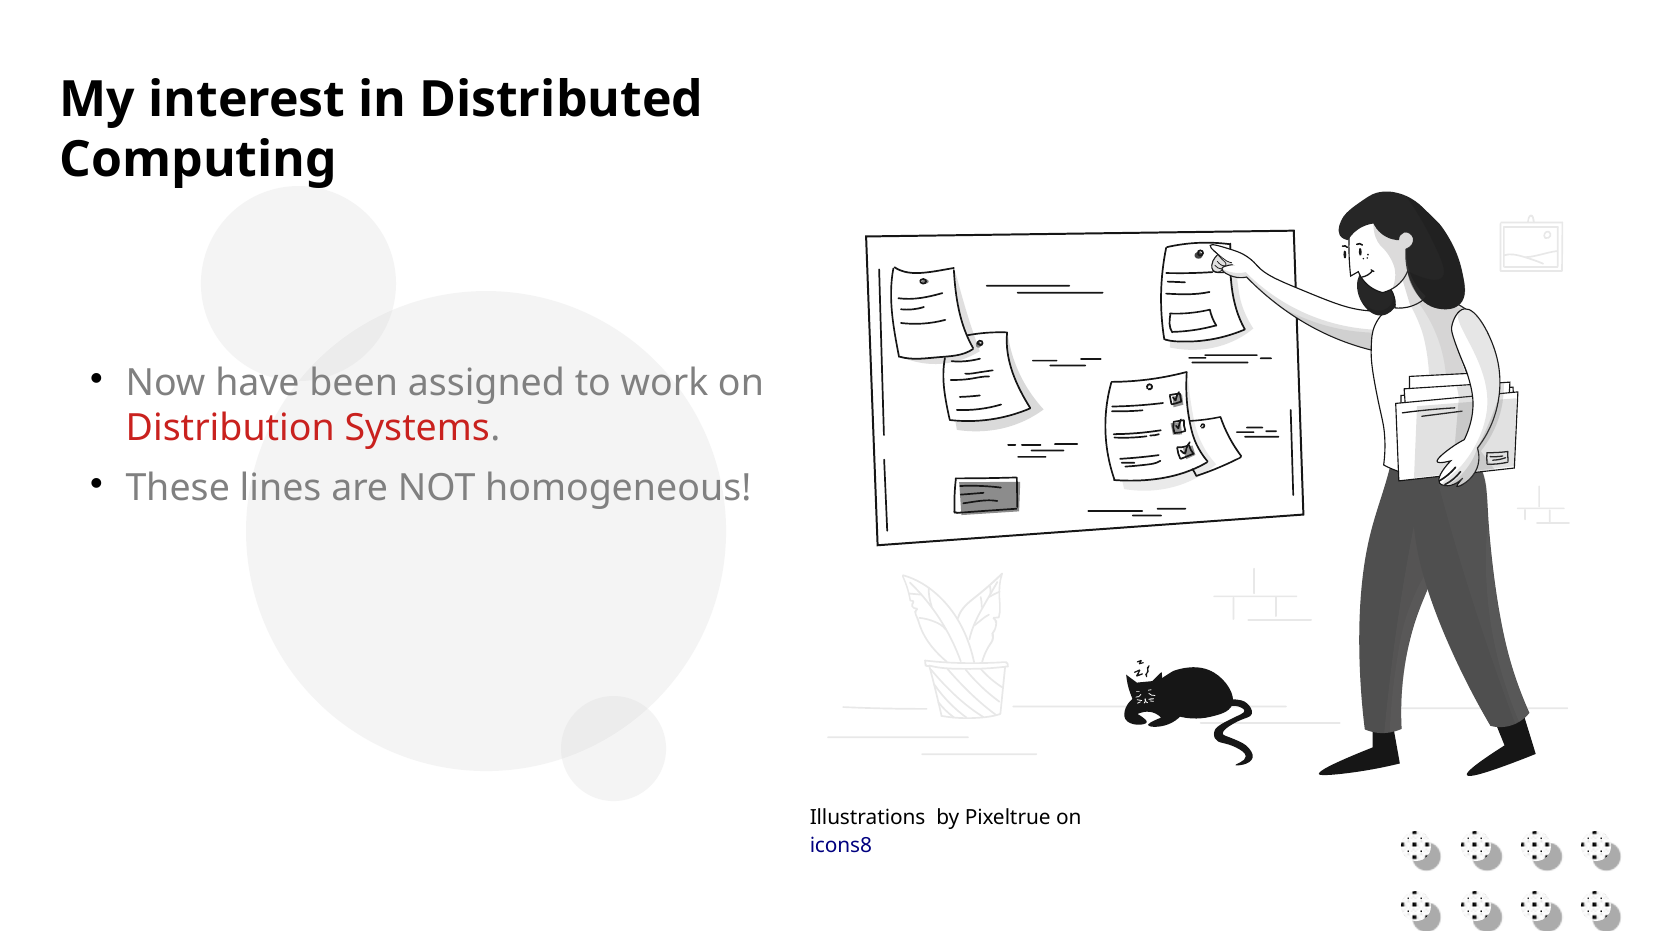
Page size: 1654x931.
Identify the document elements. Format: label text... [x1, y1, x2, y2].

picture [1520, 890, 1552, 922]
picture [1580, 890, 1612, 922]
picture [1461, 890, 1492, 922]
picture [1460, 830, 1492, 862]
text_box My interest in Distributed Computing [45, 58, 945, 259]
picture [1520, 831, 1552, 862]
picture [1581, 830, 1612, 862]
text_box Now have been assigned to work on Distribution Systems. These lines are NOT homogeneous! [75, 350, 798, 680]
picture [1400, 830, 1432, 862]
picture [1400, 891, 1432, 922]
